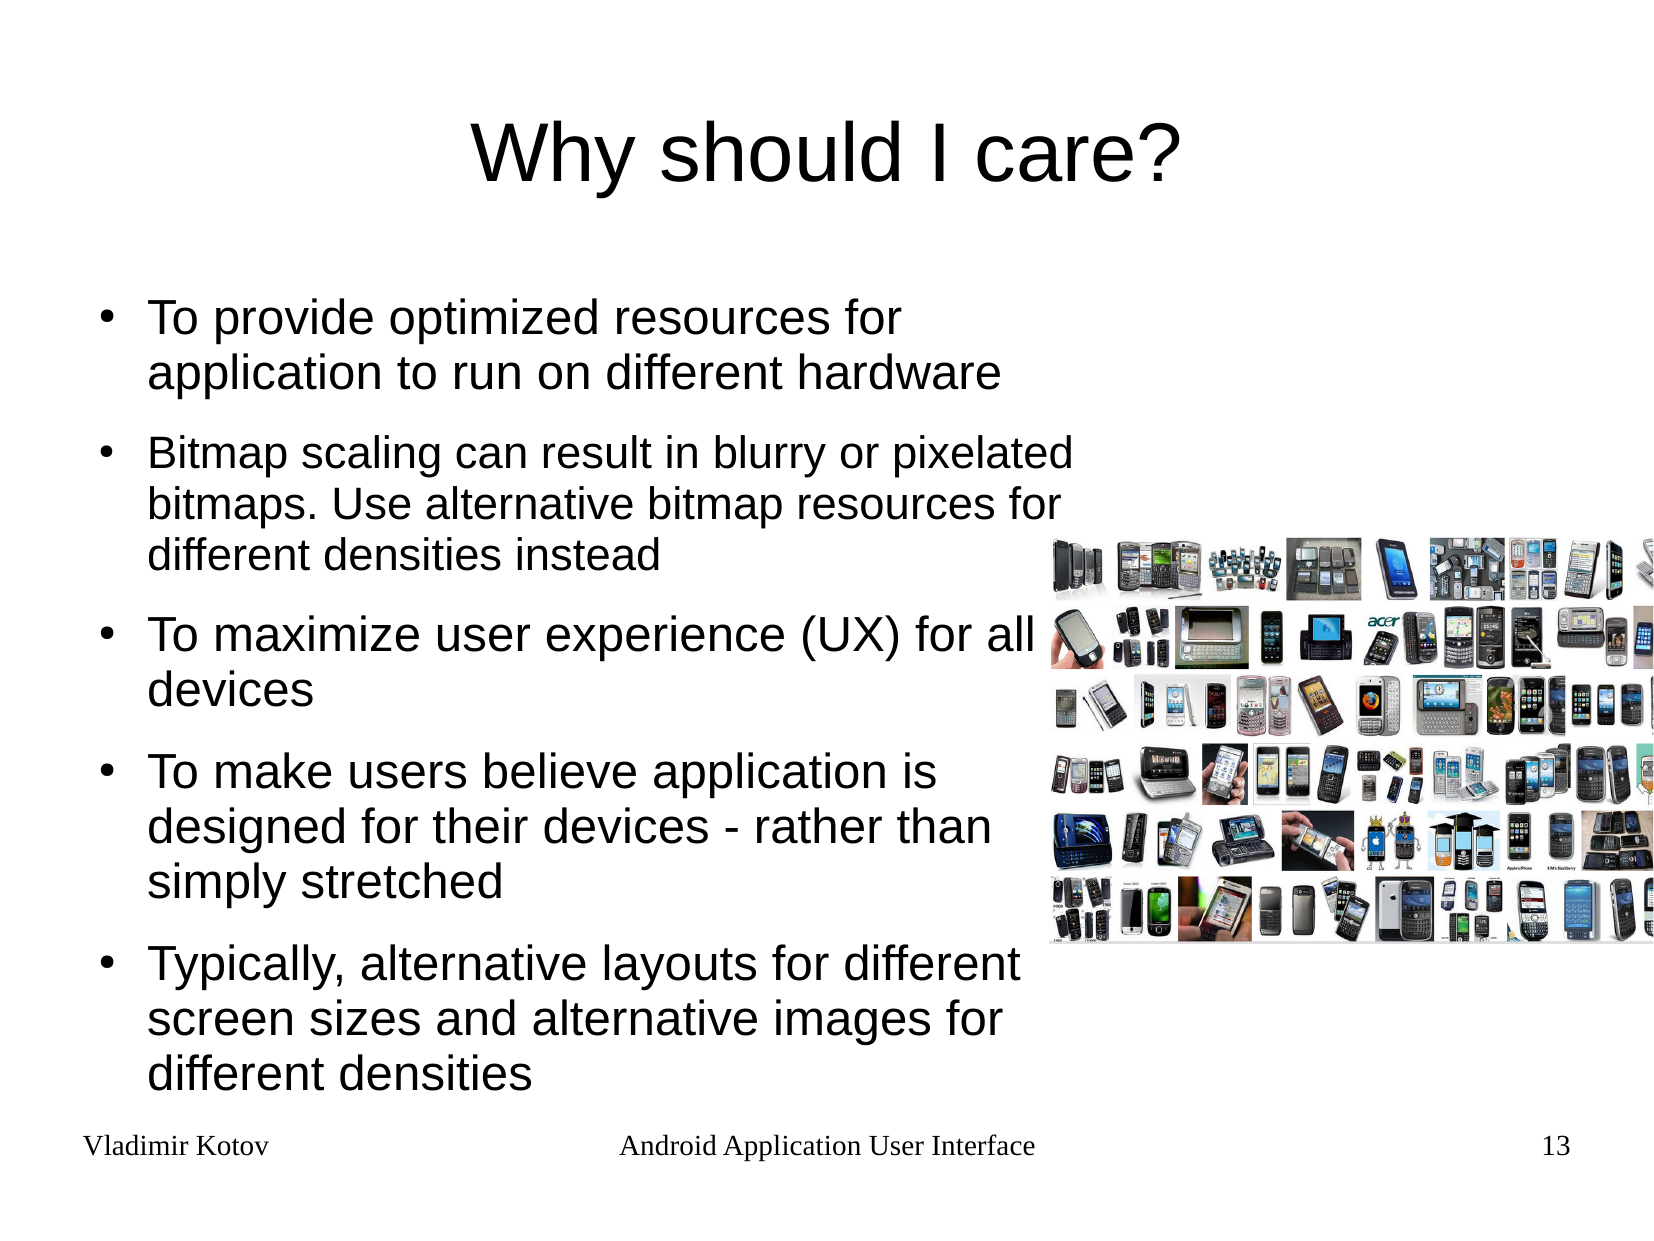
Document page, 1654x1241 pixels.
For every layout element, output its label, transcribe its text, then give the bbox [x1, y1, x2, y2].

title Why should I care? [82, 49, 1571, 257]
list To provide optimized resources for application to run on different hardware Bitmap scaling can result in blurry or pixelated bitmaps. Use alternative bitmap resources for different densities instead To maximize user experience (UX) for all devices To make users believe application is designed for their devices - rather than simply stretched Typically, alternative layouts for different screen sizes and alternative images for different densities [82, 290, 1081, 1109]
picture [1049, 535, 1654, 945]
